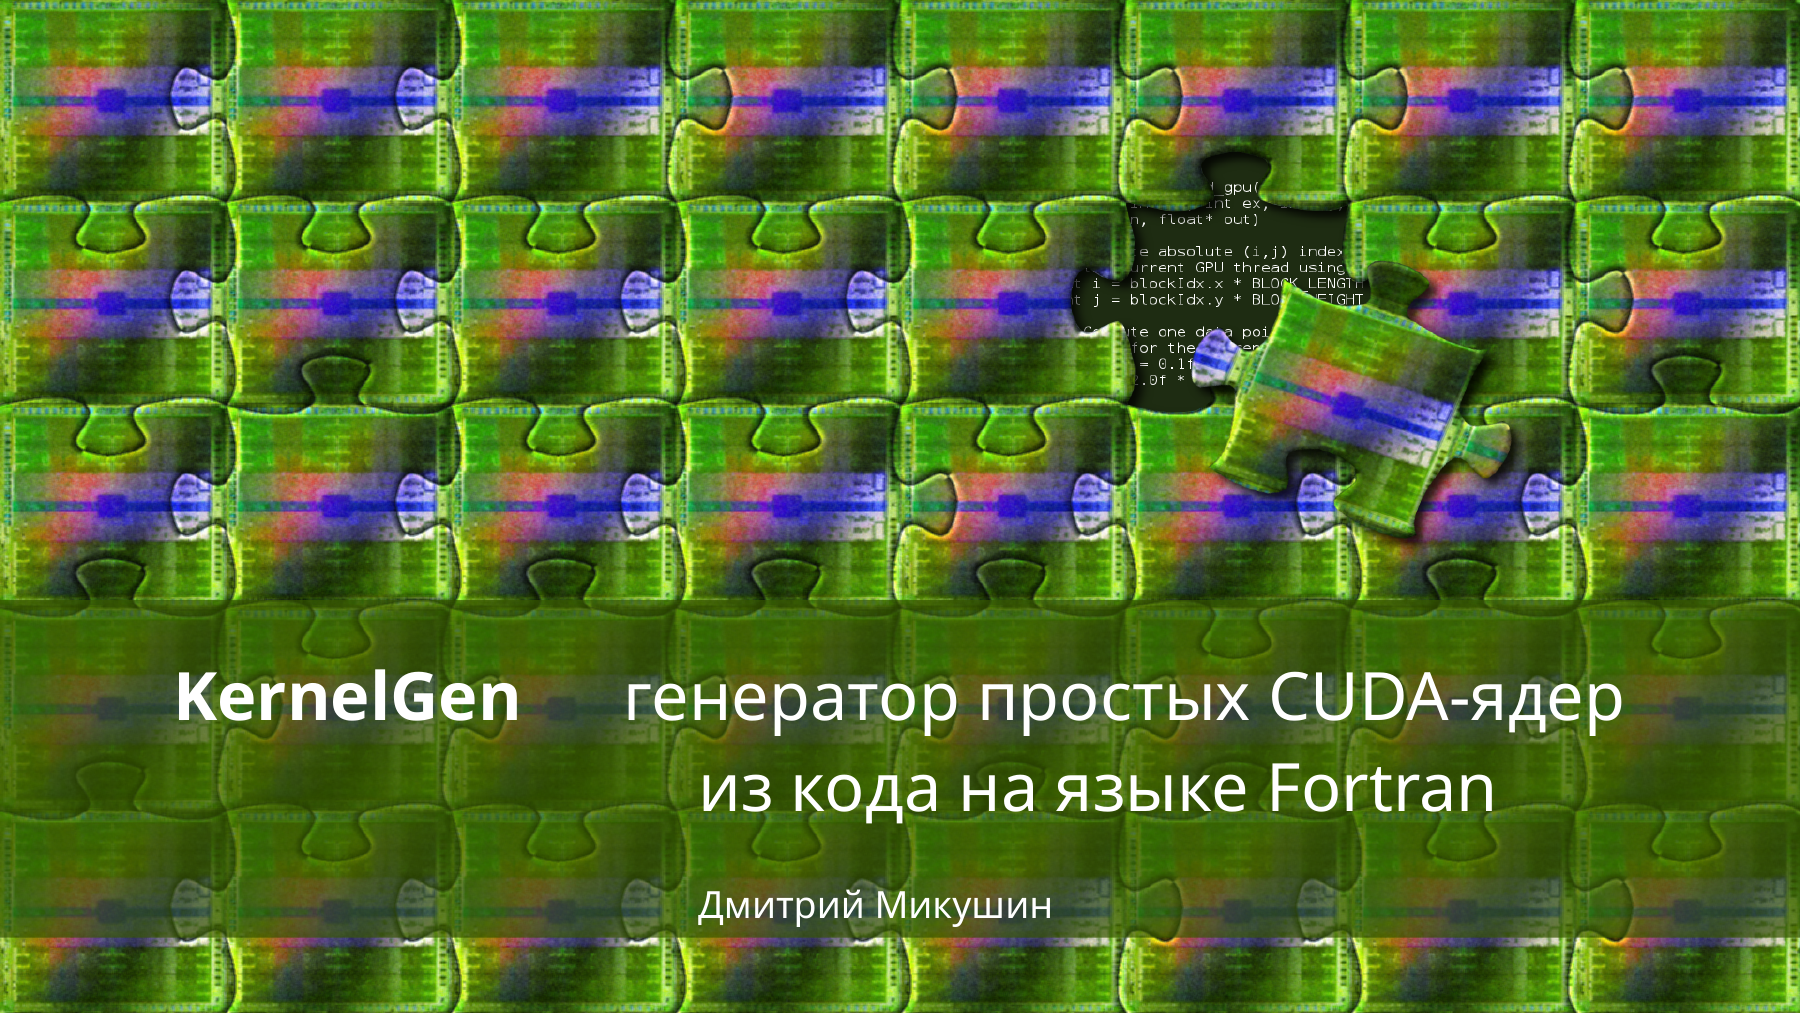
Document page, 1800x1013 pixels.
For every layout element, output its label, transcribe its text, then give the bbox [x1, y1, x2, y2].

picture [0, 938, 1800, 1013]
text_box KernelGen генератор простых CUDA-ядер из кода на языке Fortran Дмитрий Микушин [0, 600, 1800, 938]
picture [0, 0, 1800, 600]
